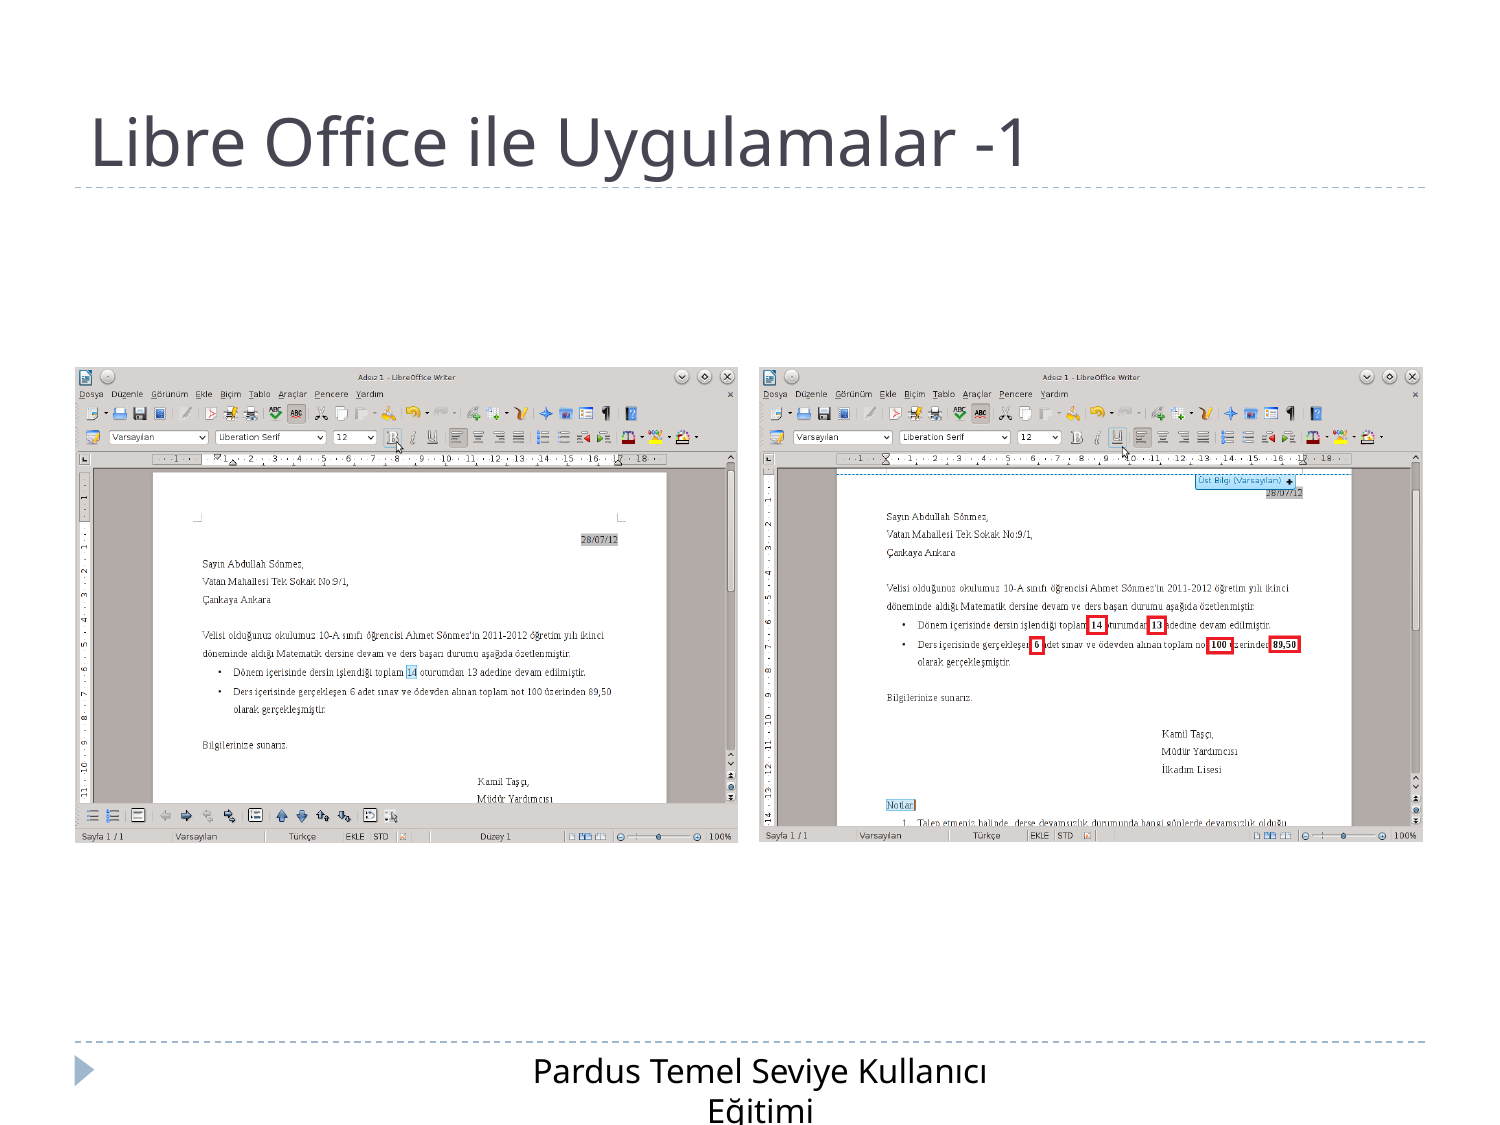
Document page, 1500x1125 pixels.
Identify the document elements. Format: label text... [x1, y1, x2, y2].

picture [75, 367, 738, 843]
picture [759, 367, 1423, 842]
title Libre Office ile Uygulamalar -1 [75, 37, 1425, 188]
